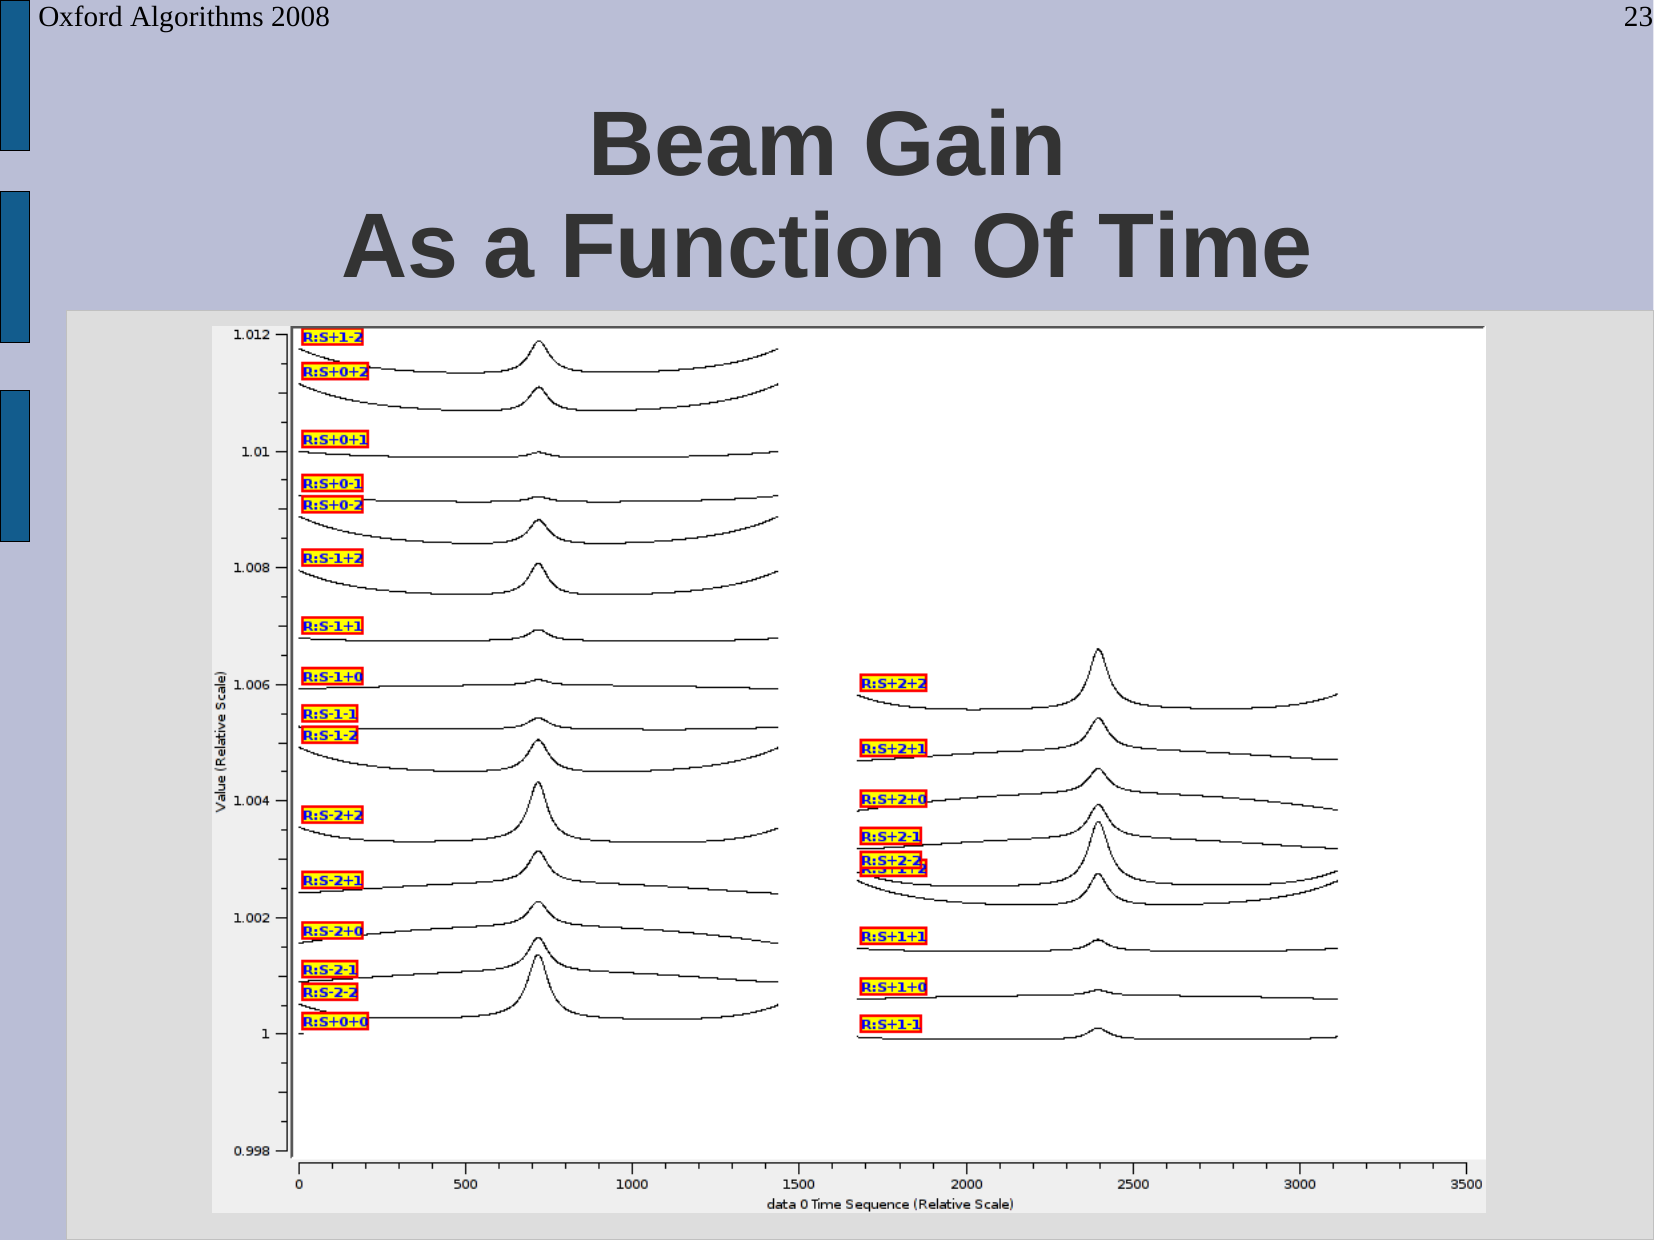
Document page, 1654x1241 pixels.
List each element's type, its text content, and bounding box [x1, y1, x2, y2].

picture [212, 326, 1486, 1213]
title Beam Gain As a Function Of Time [121, 87, 1534, 302]
